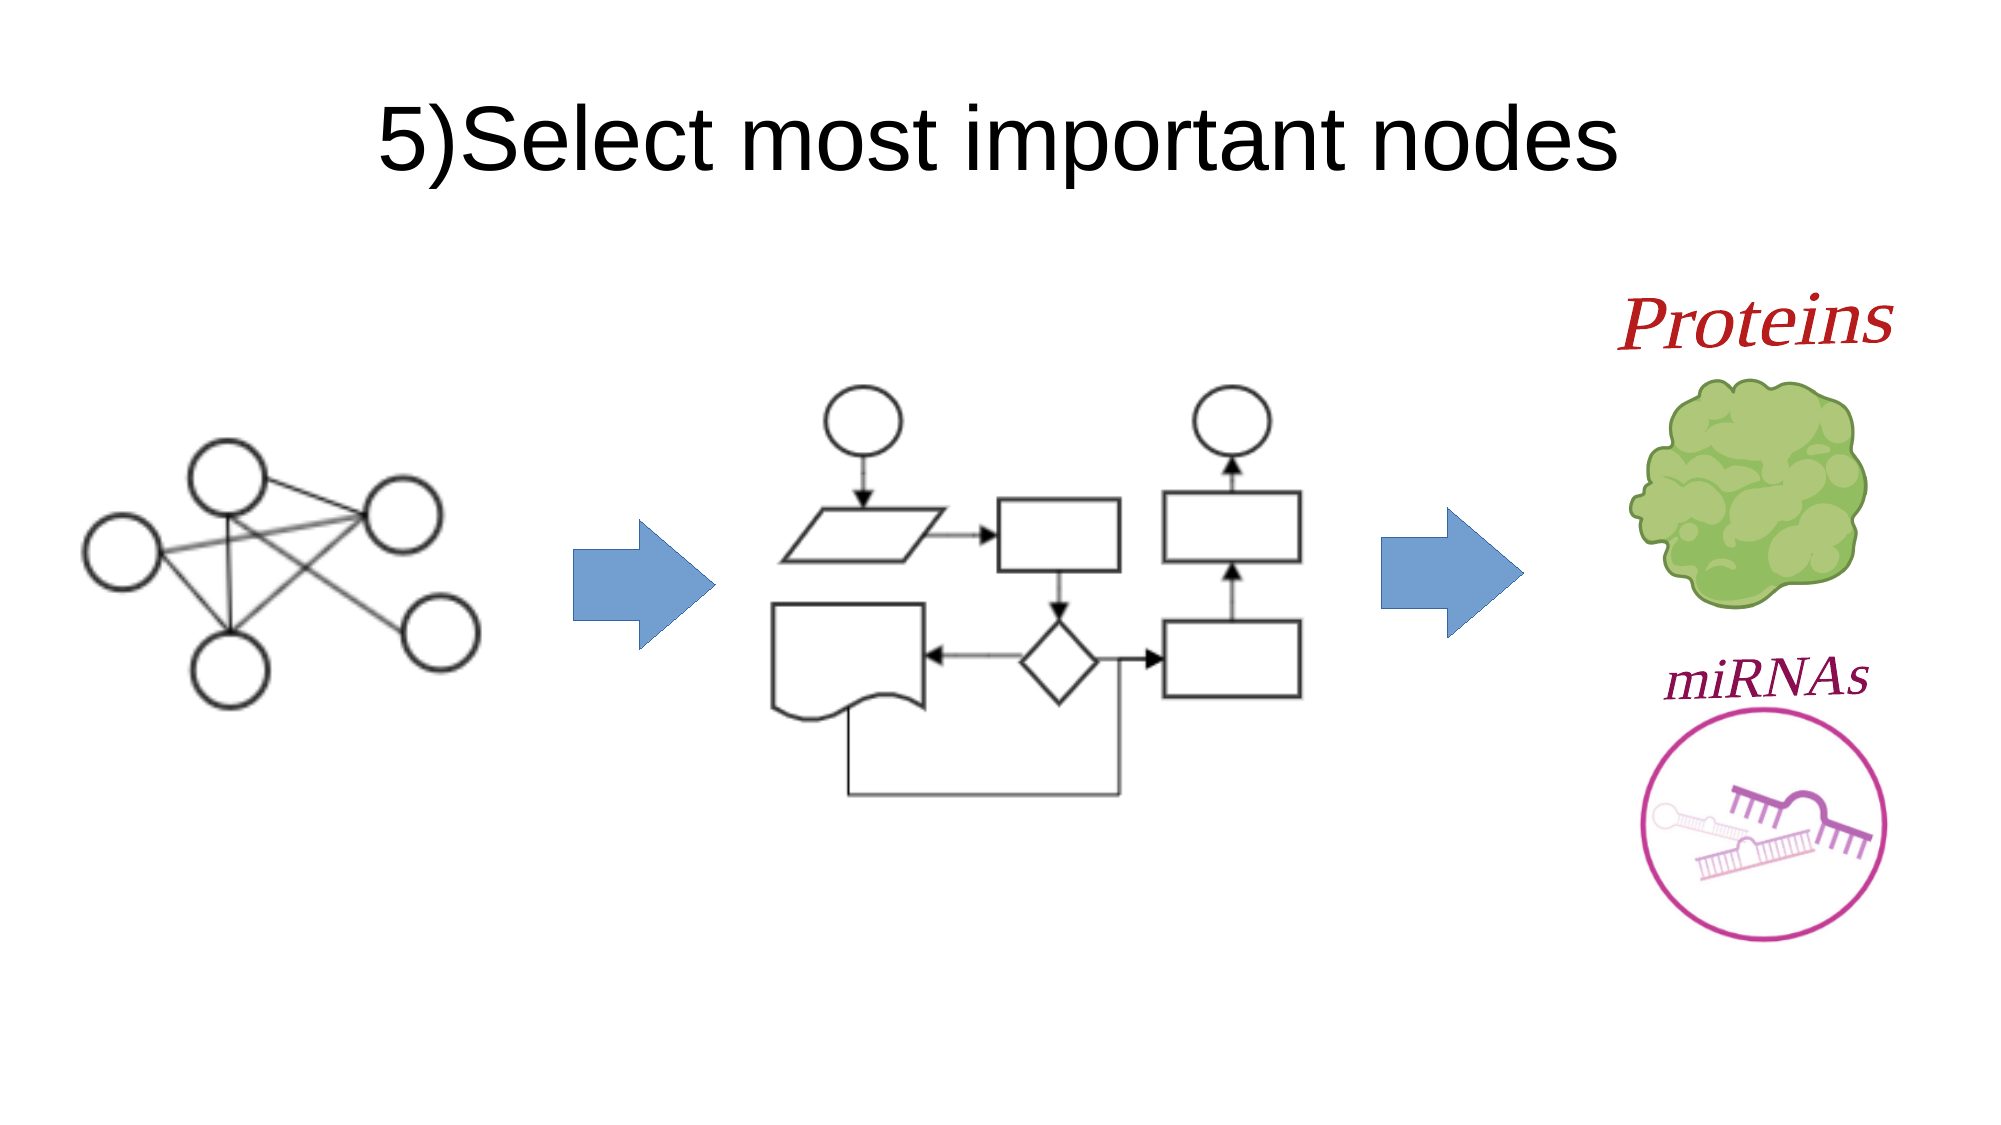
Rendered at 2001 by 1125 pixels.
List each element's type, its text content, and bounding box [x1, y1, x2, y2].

picture [1628, 370, 1877, 610]
text_box Proteins [1662, 310, 1698, 349]
text_box Proteins [1818, 306, 1859, 344]
picture [1628, 690, 1900, 954]
text_box Proteins [1862, 305, 1894, 343]
text_box [573, 519, 716, 650]
text_box Proteins [1617, 298, 1667, 350]
text_box Proteins [1696, 310, 1734, 348]
picture [47, 437, 574, 756]
text_box Proteins [1739, 302, 1762, 347]
text_box [1381, 507, 1524, 638]
text_box miRNAs [1763, 657, 1811, 697]
text_box miRNAs [1725, 659, 1762, 698]
text_box Proteins [1794, 308, 1817, 345]
text_box Proteins [1761, 308, 1796, 346]
text_box miRNAs [1663, 671, 1708, 700]
picture [744, 377, 1344, 863]
title Select most important nodes [99, 44, 1901, 233]
text_box miRNAs [1847, 666, 1869, 695]
text_box miRNAs [1803, 656, 1845, 696]
text_box miRNAs [1708, 671, 1724, 699]
